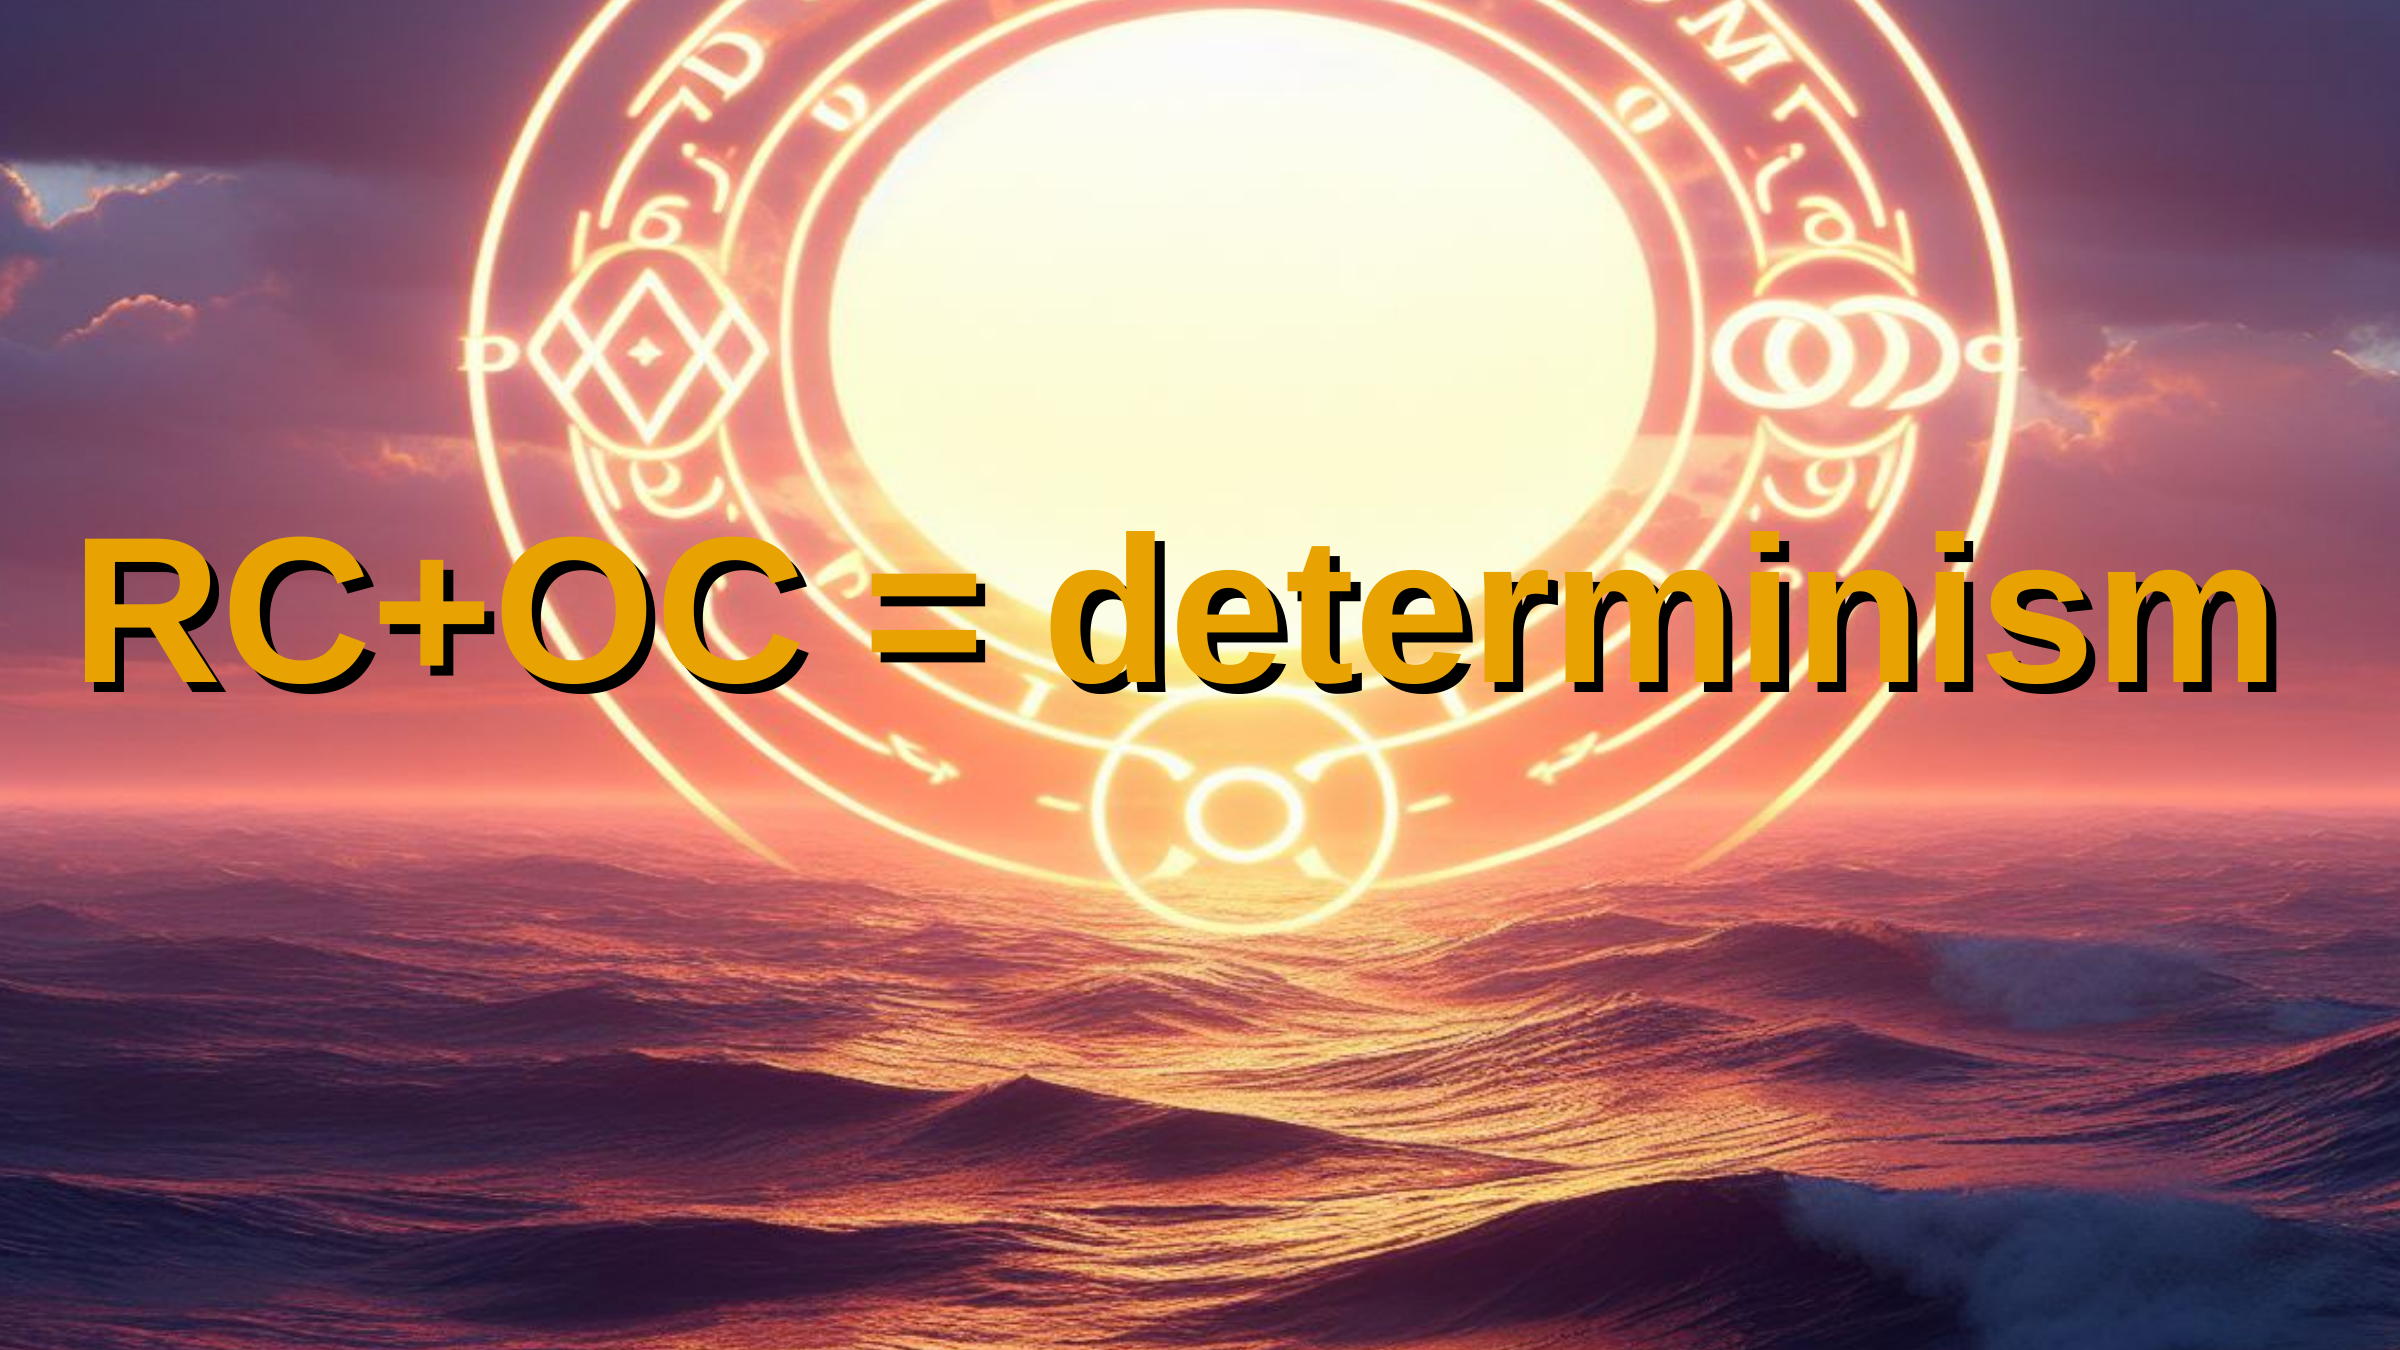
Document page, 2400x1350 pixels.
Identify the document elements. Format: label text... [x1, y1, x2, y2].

text_box RC+OC = determinism [56, 21, 2382, 918]
picture [0, 0, 2400, 1350]
